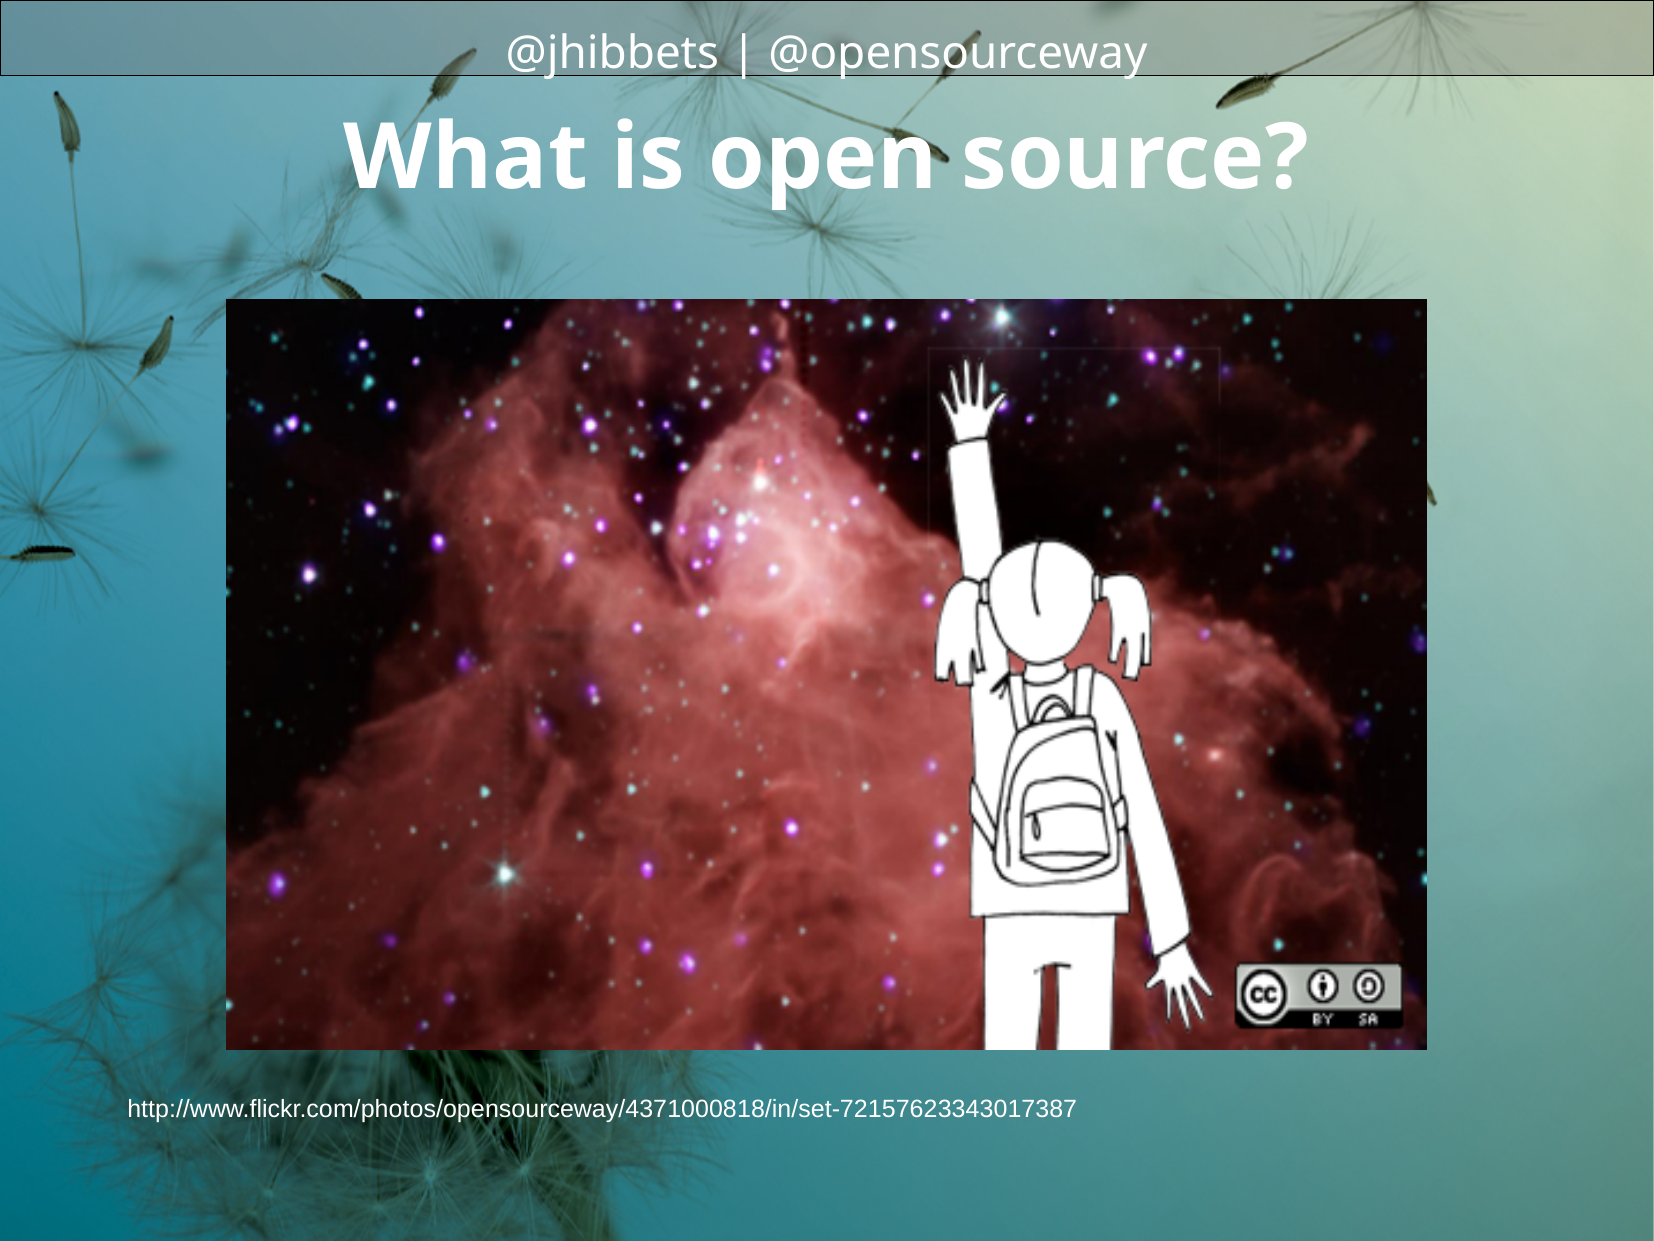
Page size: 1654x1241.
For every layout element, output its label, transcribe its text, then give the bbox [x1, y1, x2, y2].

picture [0, 76, 1654, 1241]
text_box http://www.flickr.com/photos/opensourceway/4371000818/in/set-72157623343017387 [112, 1087, 1095, 1131]
title What is open source? [82, 49, 1571, 257]
